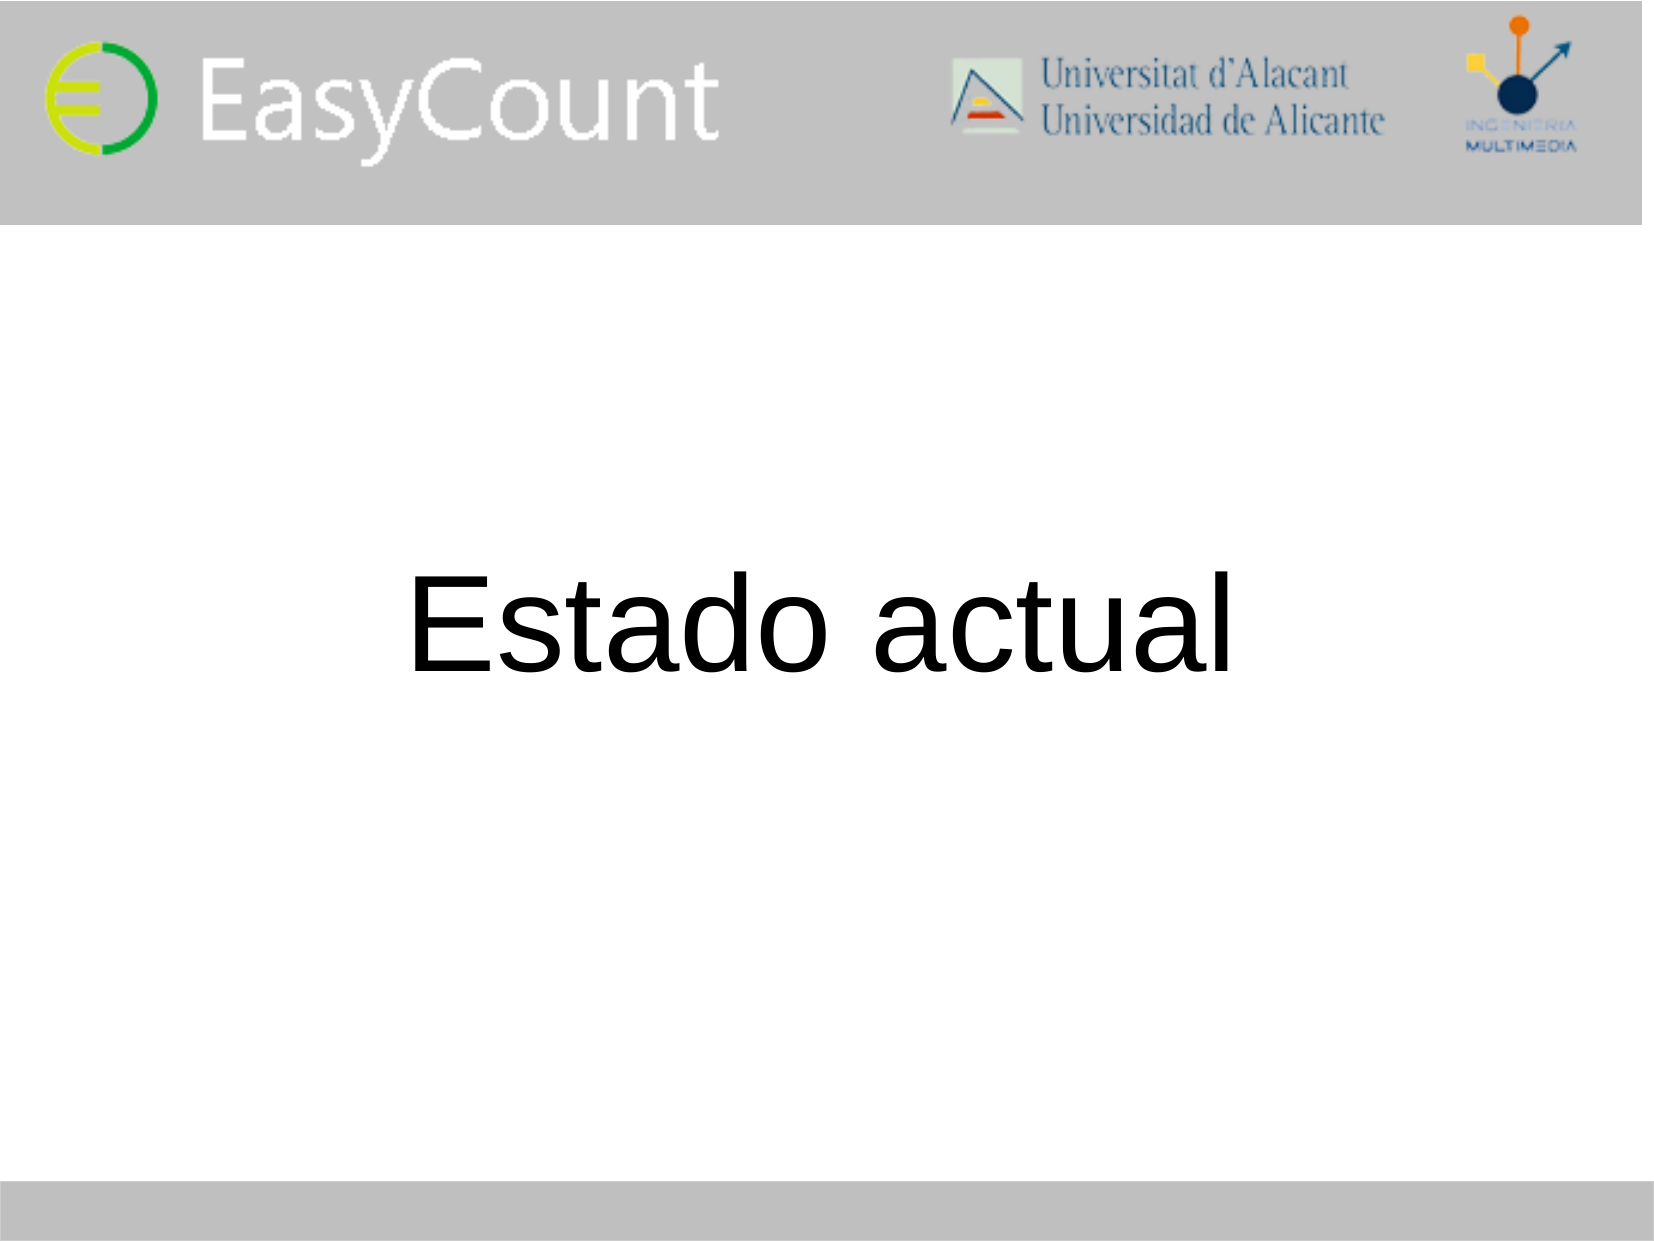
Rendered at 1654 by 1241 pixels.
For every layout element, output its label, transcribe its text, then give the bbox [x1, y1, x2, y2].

picture [0, 1, 1642, 225]
text_box [0, 1181, 1654, 1241]
text_box Estado actual [389, 540, 1292, 709]
